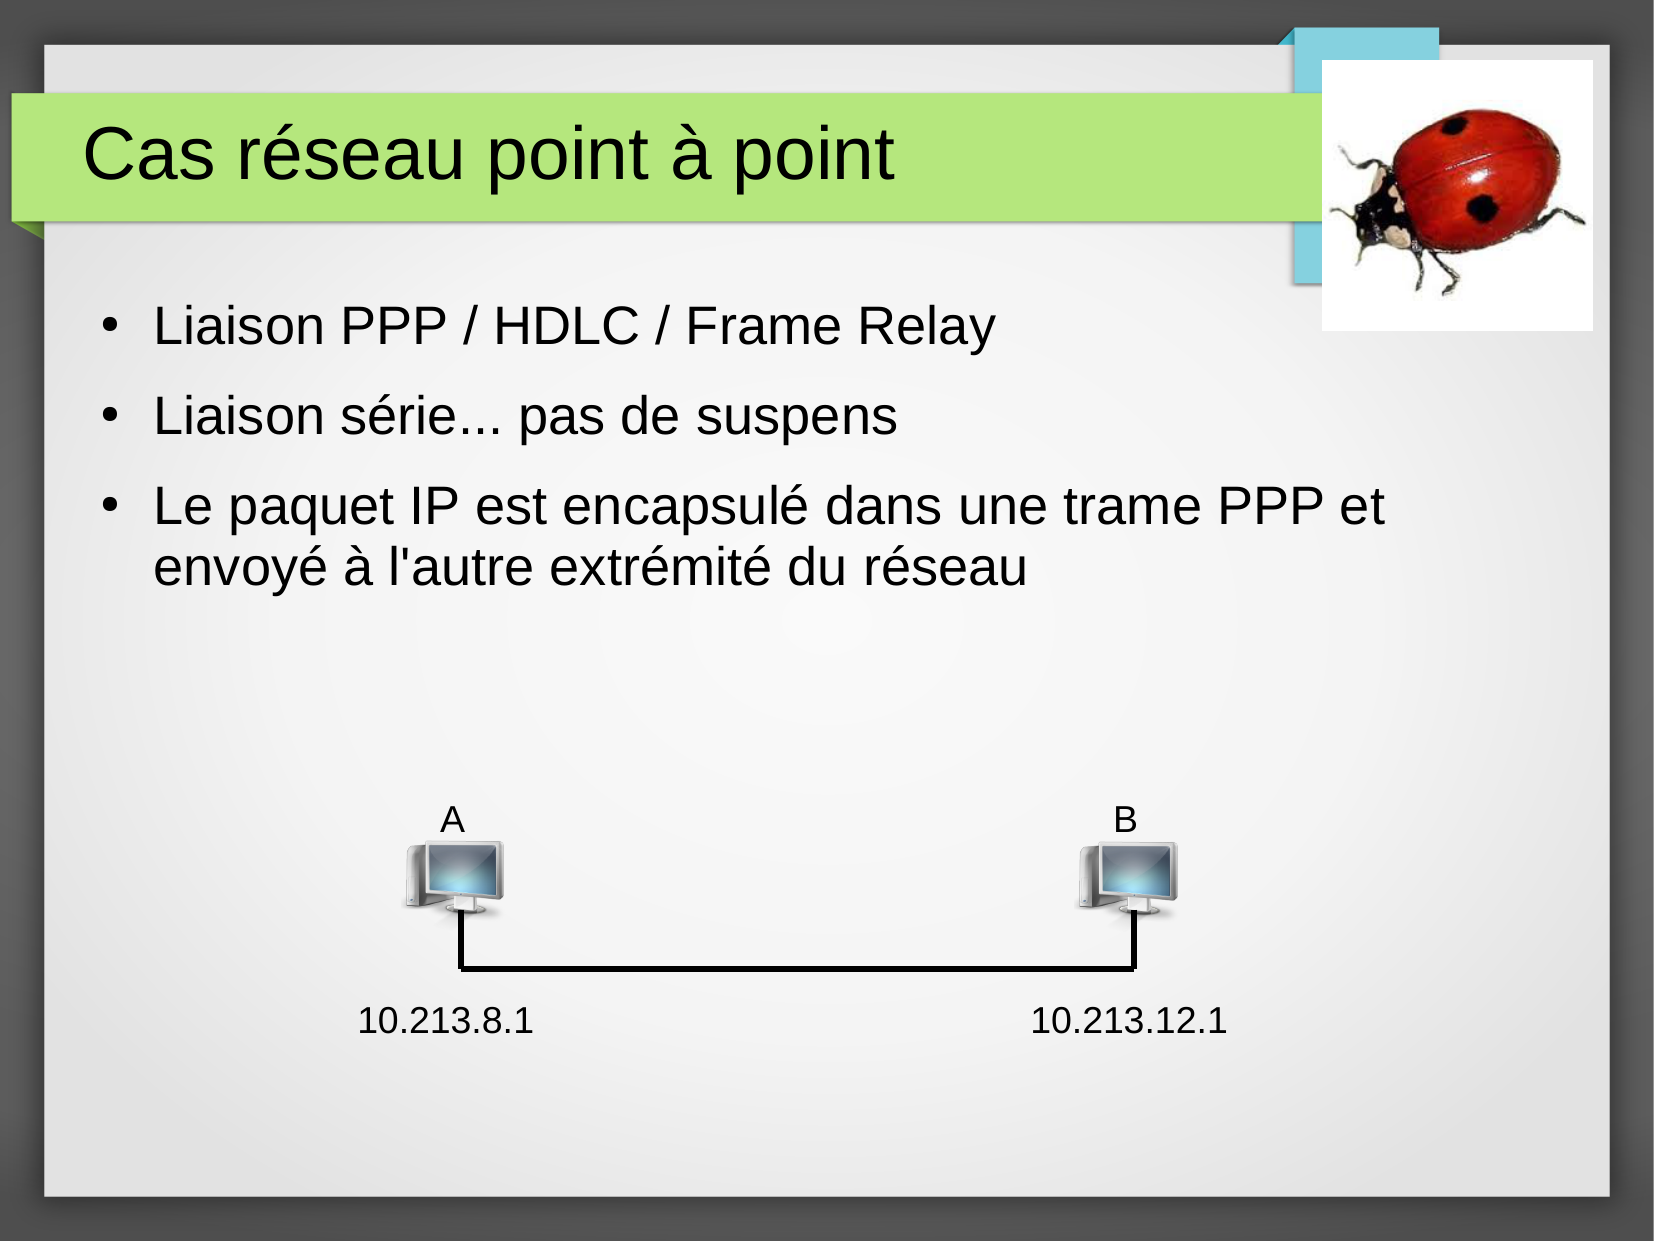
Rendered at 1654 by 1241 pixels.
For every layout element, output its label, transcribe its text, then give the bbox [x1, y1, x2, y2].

text_box 10.213.8.1 [342, 992, 579, 1050]
text_box B [1098, 791, 1182, 849]
text_box 10.213.12.1 [1015, 992, 1252, 1050]
title Cas réseau point à point [82, 94, 1264, 213]
list Liaison PPP / HDLC / Frame Relay Liaison série... pas de suspens Le paquet IP est encapsulé dans une trame PPP et envoyé à l'autre extrémité du réseau [82, 295, 1571, 1015]
text_box A [425, 791, 508, 849]
picture [0, 0, 1654, 1241]
